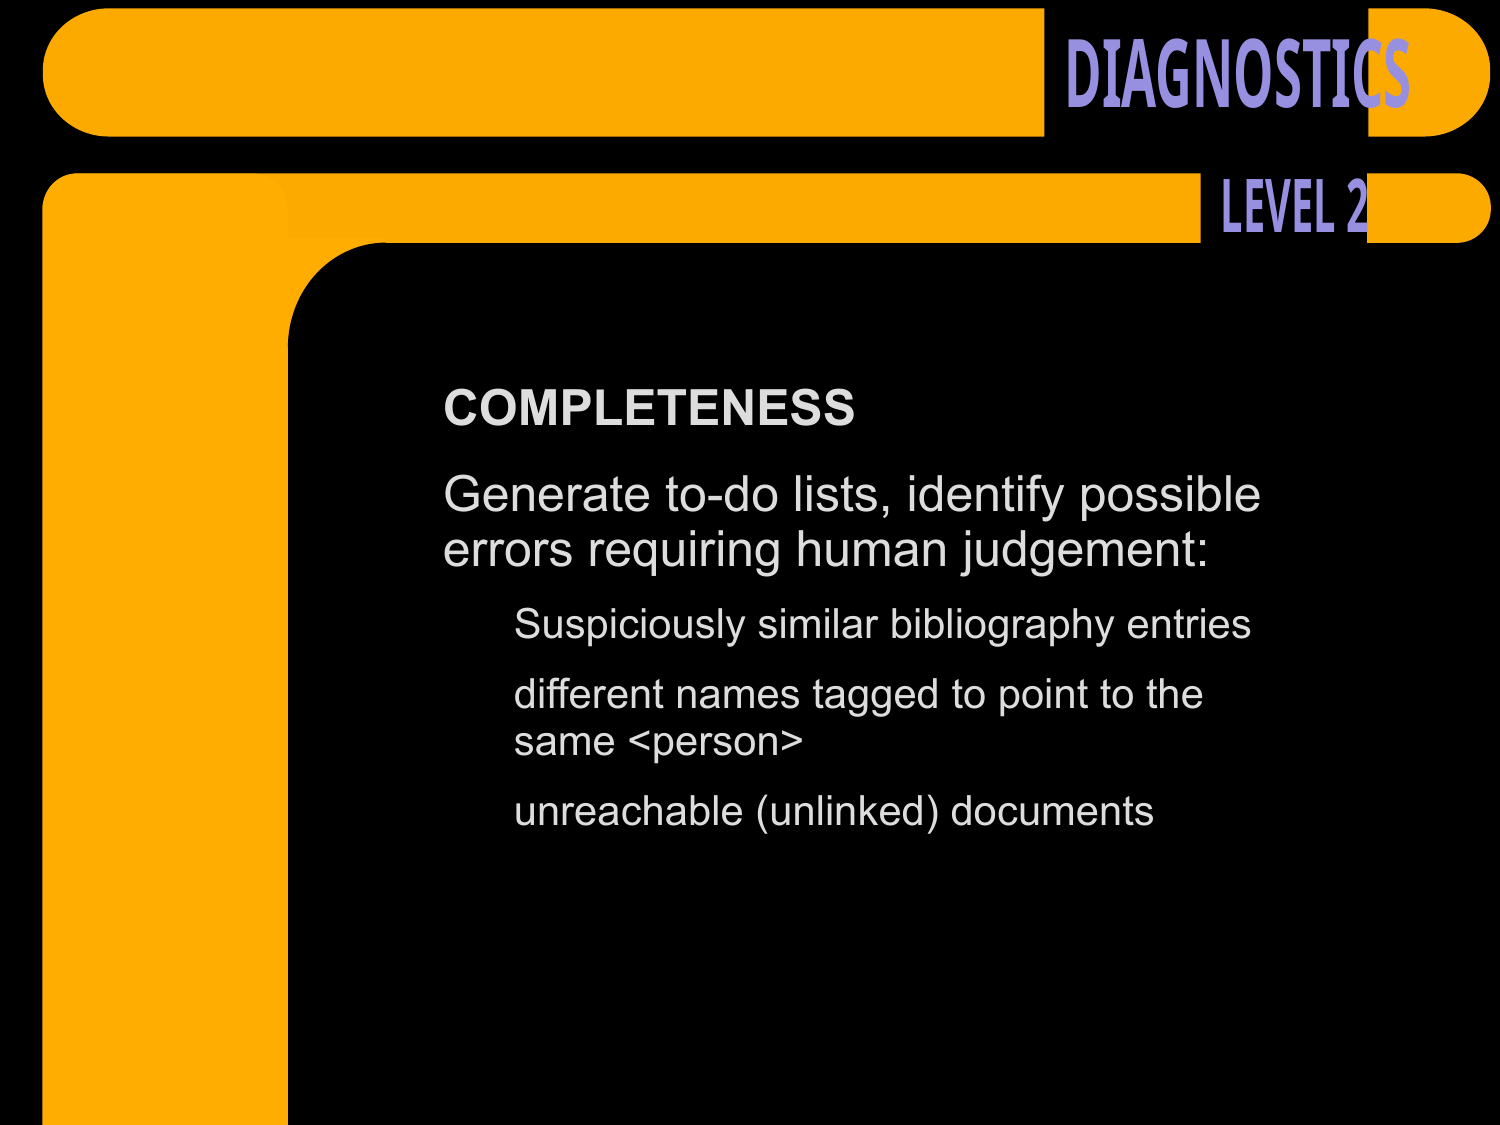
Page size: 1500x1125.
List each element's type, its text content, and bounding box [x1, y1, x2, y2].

picture [0, 0, 1500, 1125]
list COMPLETENESS Generate to-do lists, identify possible errors requiring human judgement: Suspiciously similar bibliography entries different names tagged to point to the same <person> unreachable (unlinked) documents [372, 380, 1286, 1062]
